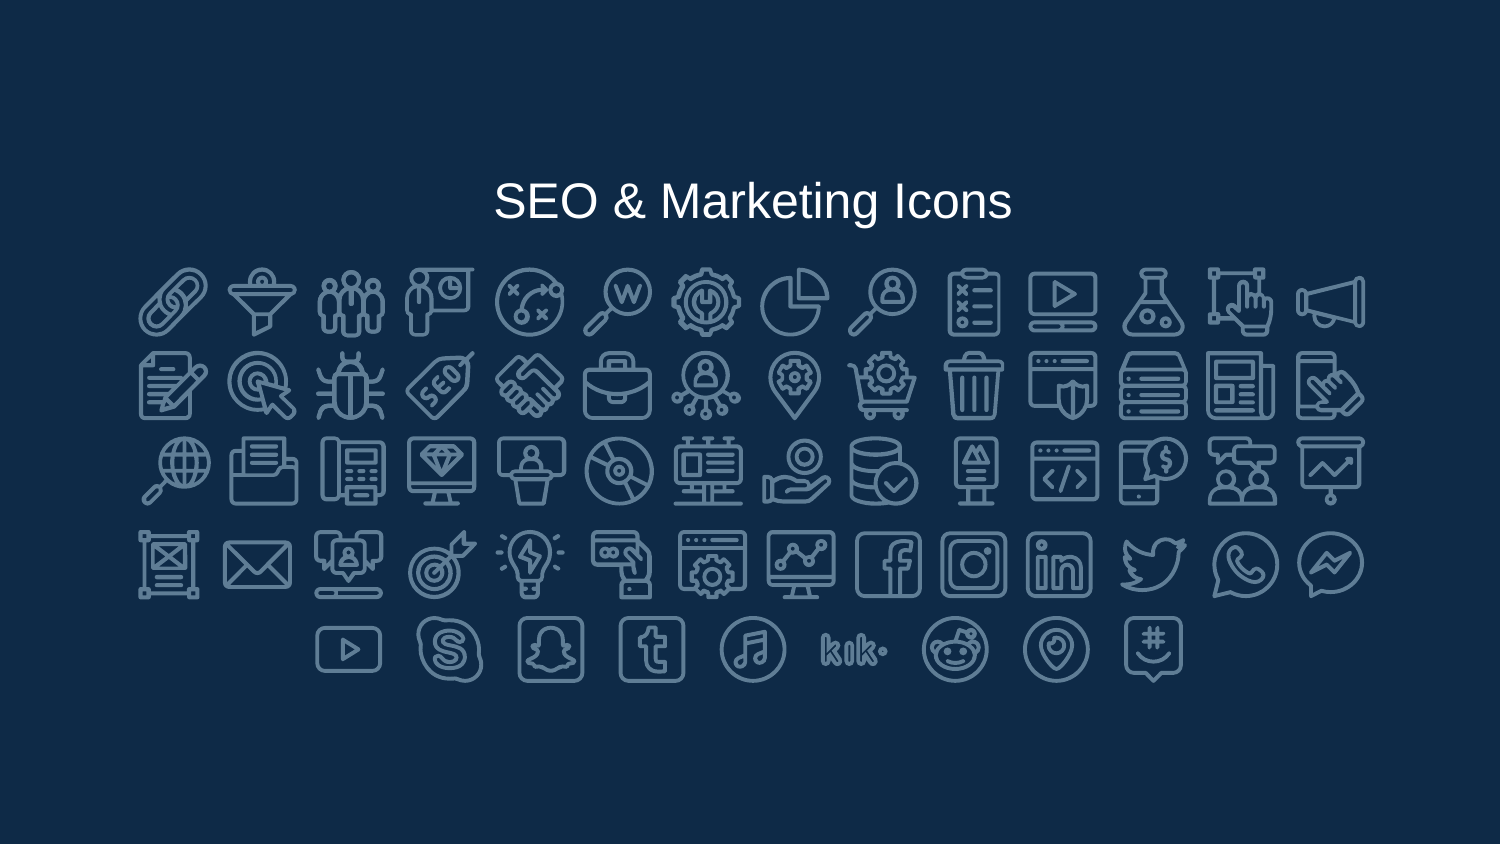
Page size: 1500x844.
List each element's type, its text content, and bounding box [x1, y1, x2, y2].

text_box [582, 351, 652, 420]
text_box [1296, 351, 1365, 421]
text_box [1025, 531, 1093, 599]
text_box [1296, 275, 1366, 329]
text_box [499, 534, 508, 541]
text_box [766, 530, 836, 600]
text_box [227, 267, 297, 337]
text_box [786, 438, 823, 476]
text_box [405, 351, 475, 421]
text_box [762, 474, 832, 504]
text_box [405, 267, 475, 337]
text_box [314, 587, 383, 600]
text_box [953, 436, 999, 506]
text_box [1023, 616, 1090, 683]
text_box [673, 436, 743, 506]
text_box [1124, 616, 1183, 683]
text_box [1030, 440, 1100, 502]
text_box [495, 550, 504, 555]
text_box [877, 646, 888, 657]
text_box [1212, 531, 1280, 599]
text_box [1122, 267, 1185, 337]
text_box [678, 530, 748, 600]
text_box [1118, 351, 1189, 421]
text_box [940, 531, 1008, 599]
text_box [1118, 436, 1189, 506]
text_box [618, 616, 686, 683]
text_box [497, 436, 567, 506]
text_box [947, 267, 1001, 337]
text_box [849, 436, 919, 506]
text_box [408, 530, 477, 600]
text_box [495, 353, 565, 418]
text_box [820, 632, 843, 667]
text_box [1028, 320, 1098, 333]
text_box [556, 550, 565, 555]
text_box [552, 564, 561, 571]
text_box [315, 625, 383, 673]
text_box [719, 616, 787, 683]
text_box [227, 350, 297, 421]
text_box [847, 350, 917, 421]
text_box [943, 350, 1005, 421]
text_box [1207, 436, 1278, 506]
text_box [138, 530, 200, 600]
text_box [229, 436, 299, 506]
text_box [1028, 271, 1098, 317]
text_box [517, 616, 585, 683]
text_box [499, 564, 508, 571]
text_box [768, 350, 822, 421]
text_box [320, 436, 386, 506]
text_box [552, 534, 561, 541]
text_box [590, 530, 652, 600]
text_box [796, 267, 830, 301]
text_box [1297, 531, 1365, 599]
text_box [1120, 537, 1187, 593]
text_box [507, 529, 553, 600]
text_box [921, 616, 989, 683]
text_box [671, 267, 742, 337]
text_box [222, 540, 292, 589]
text_box [416, 616, 484, 683]
text_box [138, 267, 208, 337]
text_box [847, 267, 917, 337]
text_box [1296, 436, 1366, 506]
text_box [314, 530, 384, 583]
text_box [1028, 350, 1098, 421]
text_box [671, 350, 742, 421]
text_box [583, 267, 653, 337]
text_box [141, 436, 211, 506]
text_box [138, 351, 209, 421]
text_box [760, 275, 821, 337]
title SEO & Marketing Icons [175, 153, 1332, 233]
text_box [856, 632, 878, 667]
text_box [316, 351, 385, 420]
text_box [495, 267, 565, 337]
text_box [844, 640, 855, 667]
text_box [317, 270, 385, 338]
text_box [855, 531, 922, 599]
text_box [584, 436, 654, 506]
text_box [407, 436, 477, 506]
text_box [1207, 267, 1274, 337]
text_box [1206, 351, 1276, 421]
